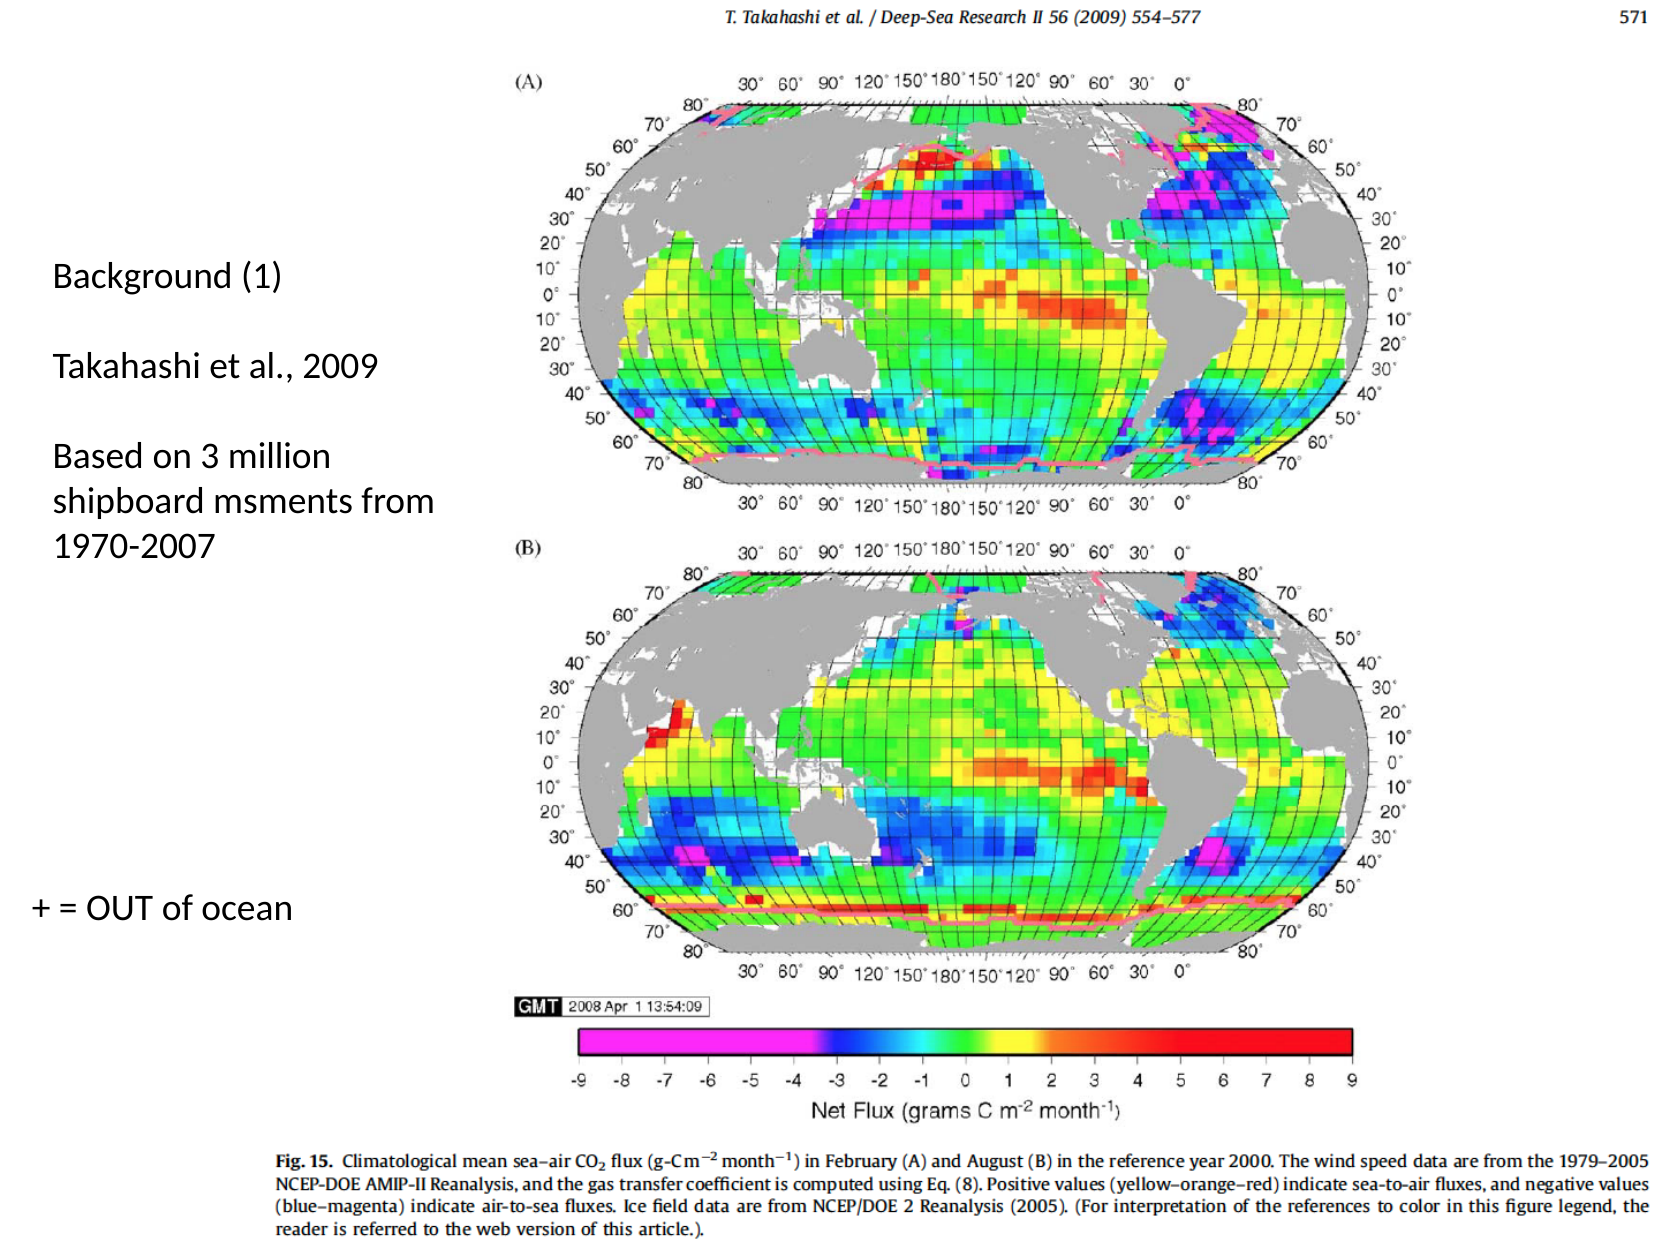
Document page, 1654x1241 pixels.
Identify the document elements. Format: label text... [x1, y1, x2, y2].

text_box + = OUT of ocean [16, 875, 332, 937]
text_box Background (1) Takahashi et al., 2009 Based on 3 million shipboard msments from 1970-2007 [37, 243, 452, 577]
picture [271, 0, 1654, 1241]
